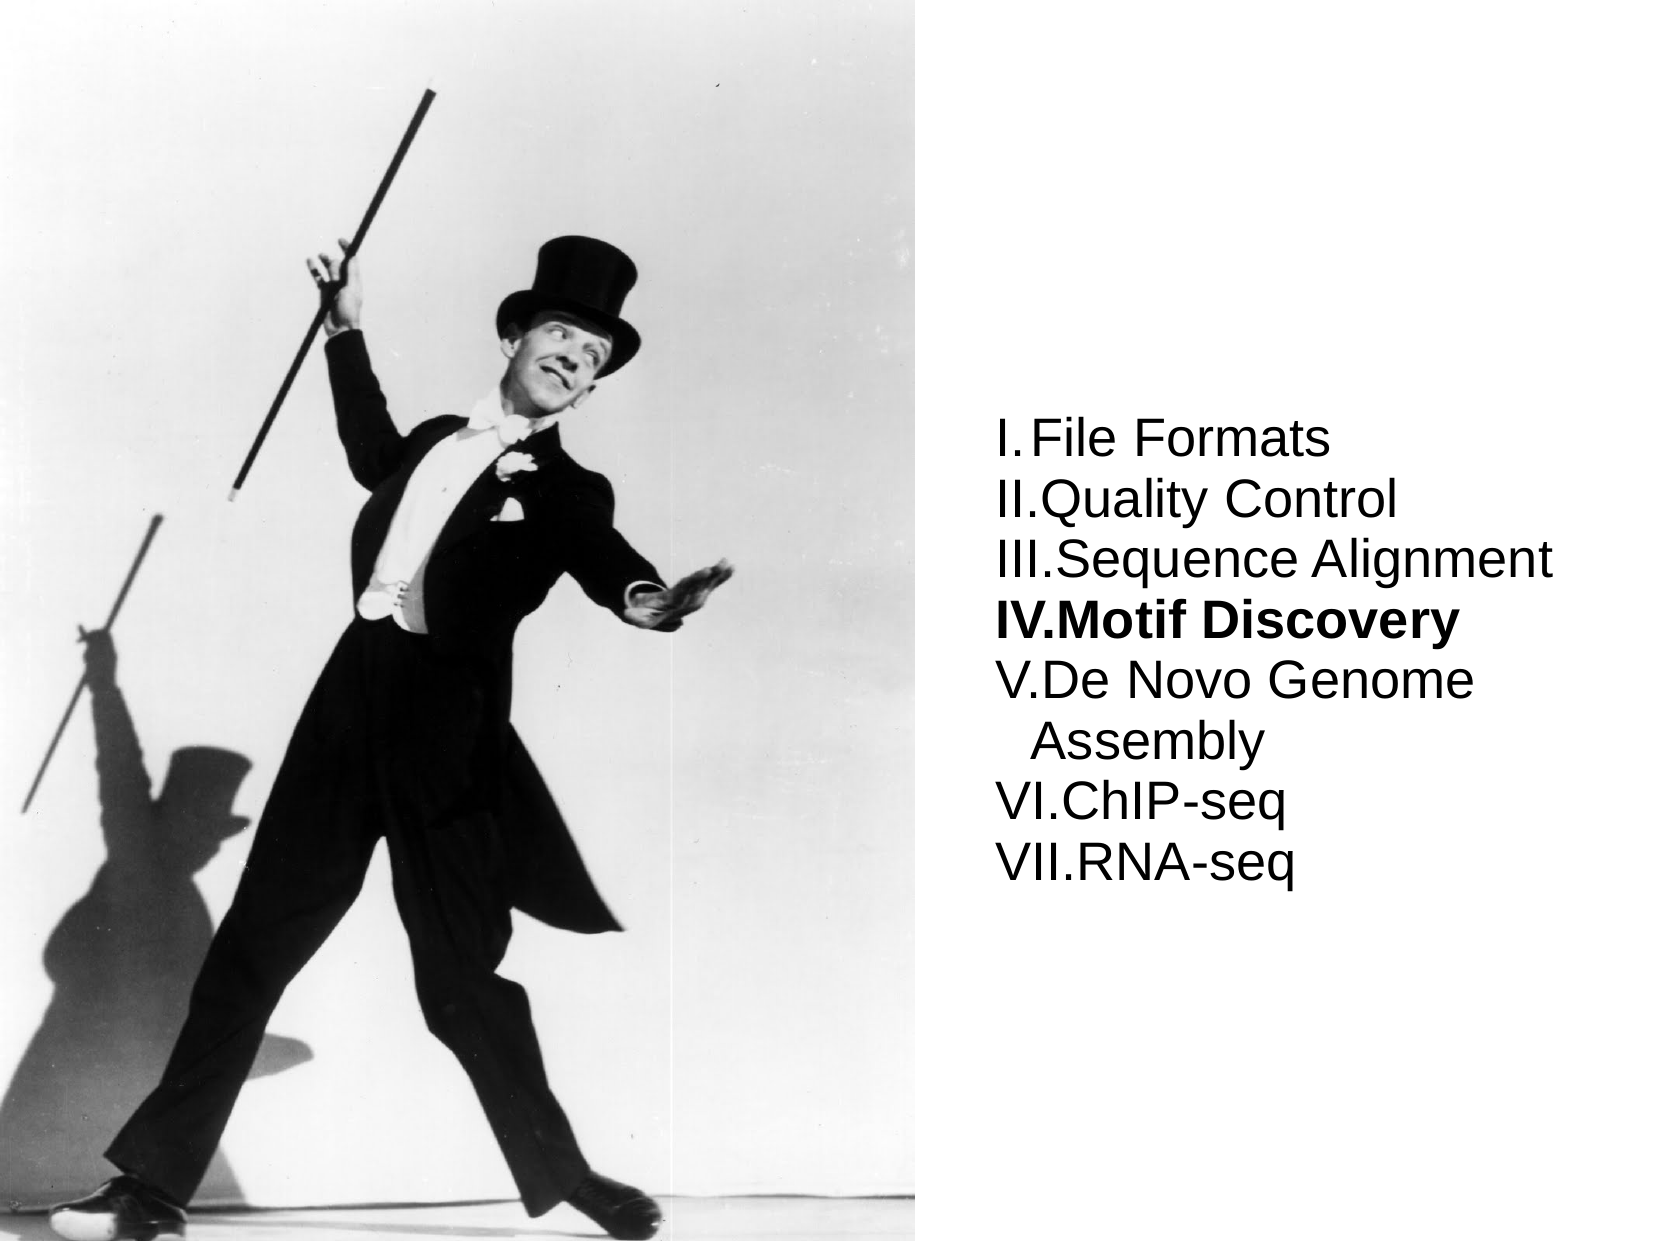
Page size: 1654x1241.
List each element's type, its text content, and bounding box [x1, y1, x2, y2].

subtitle File Formats Quality Control Sequence Alignment Motif Discovery De Novo Genome Assembly ChIP-seq RNA-seq [960, 290, 1636, 1010]
picture [0, 0, 915, 1241]
